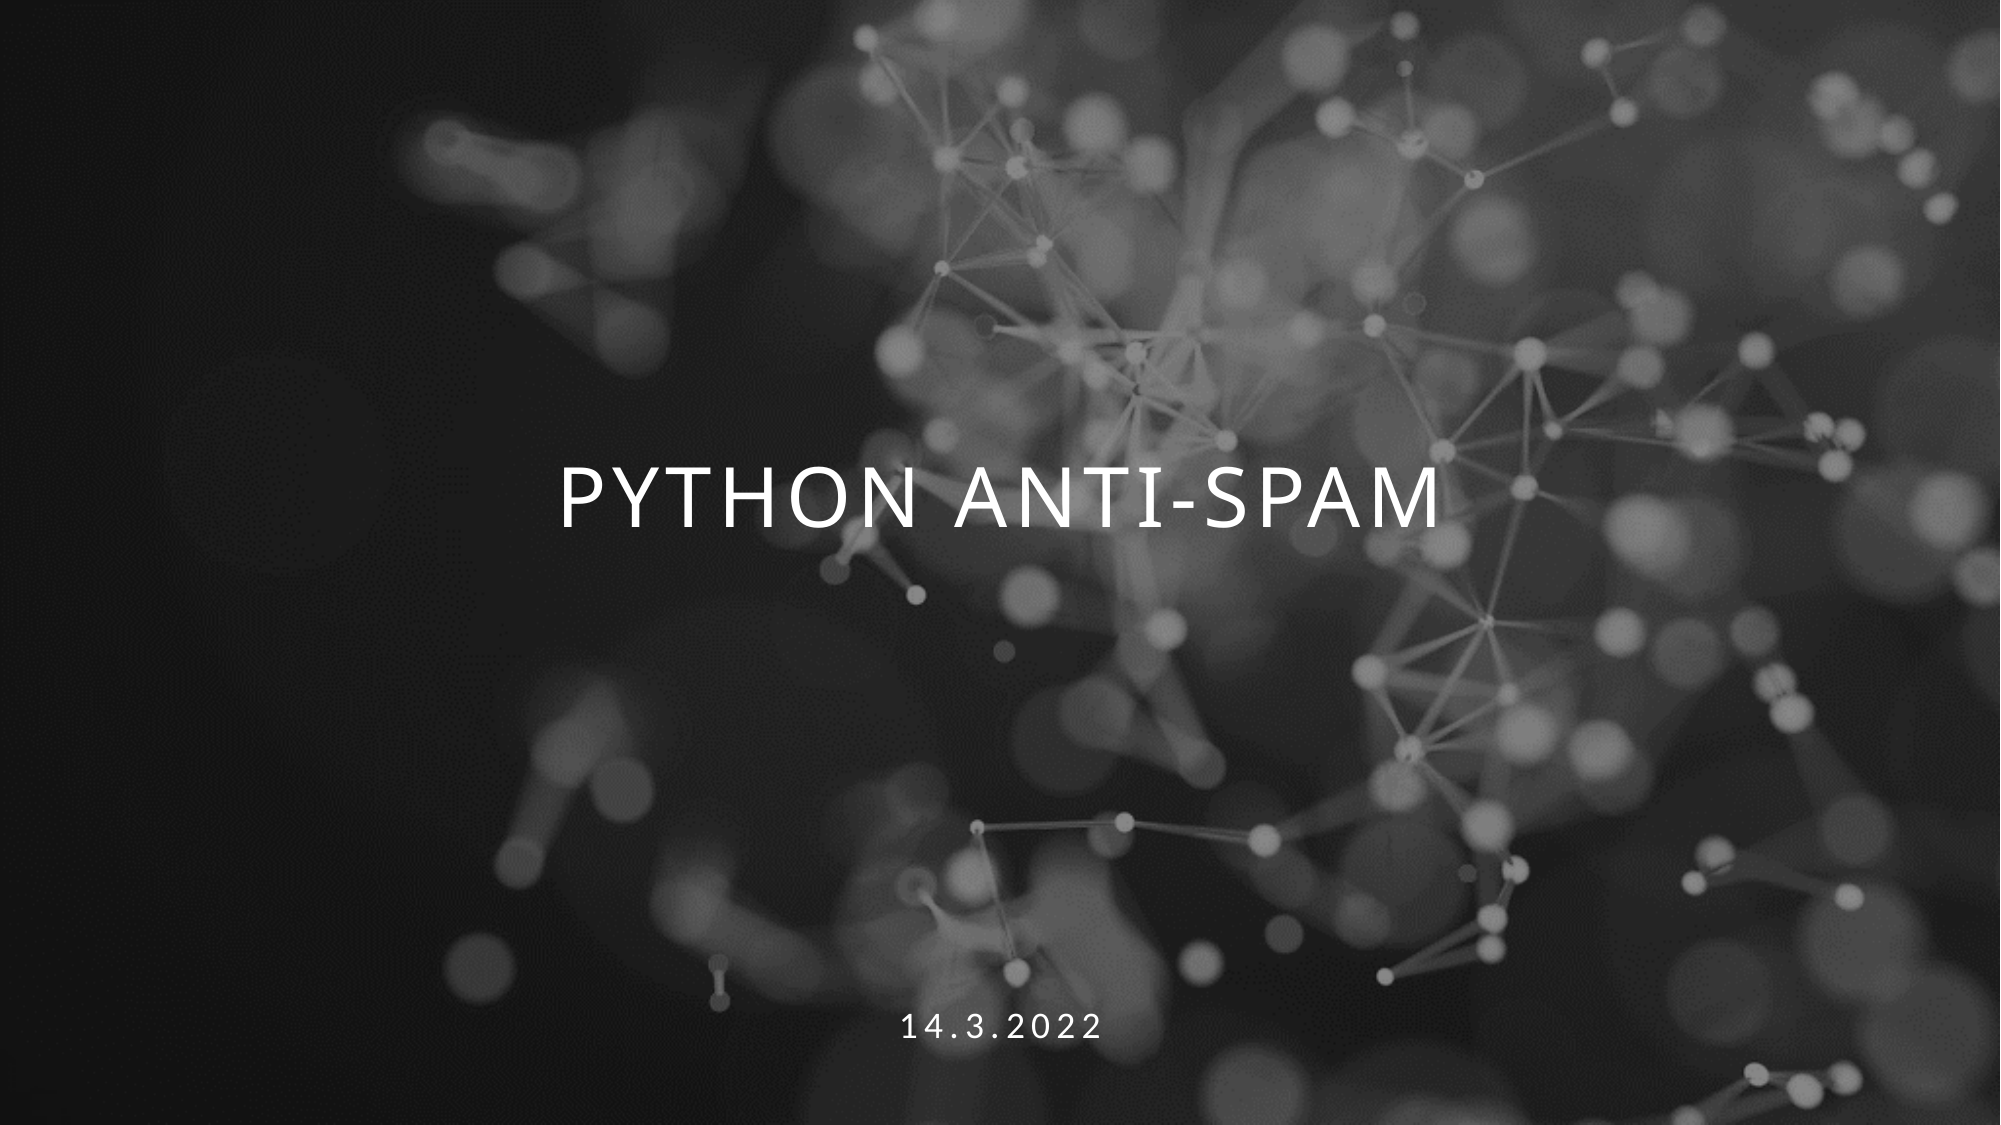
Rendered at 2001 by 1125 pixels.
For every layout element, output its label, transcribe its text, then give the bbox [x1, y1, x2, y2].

list 14.3.2022 [576, 971, 1424, 1057]
title Python Anti-spam [57, 401, 1943, 537]
picture [0, 0, 2000, 1125]
